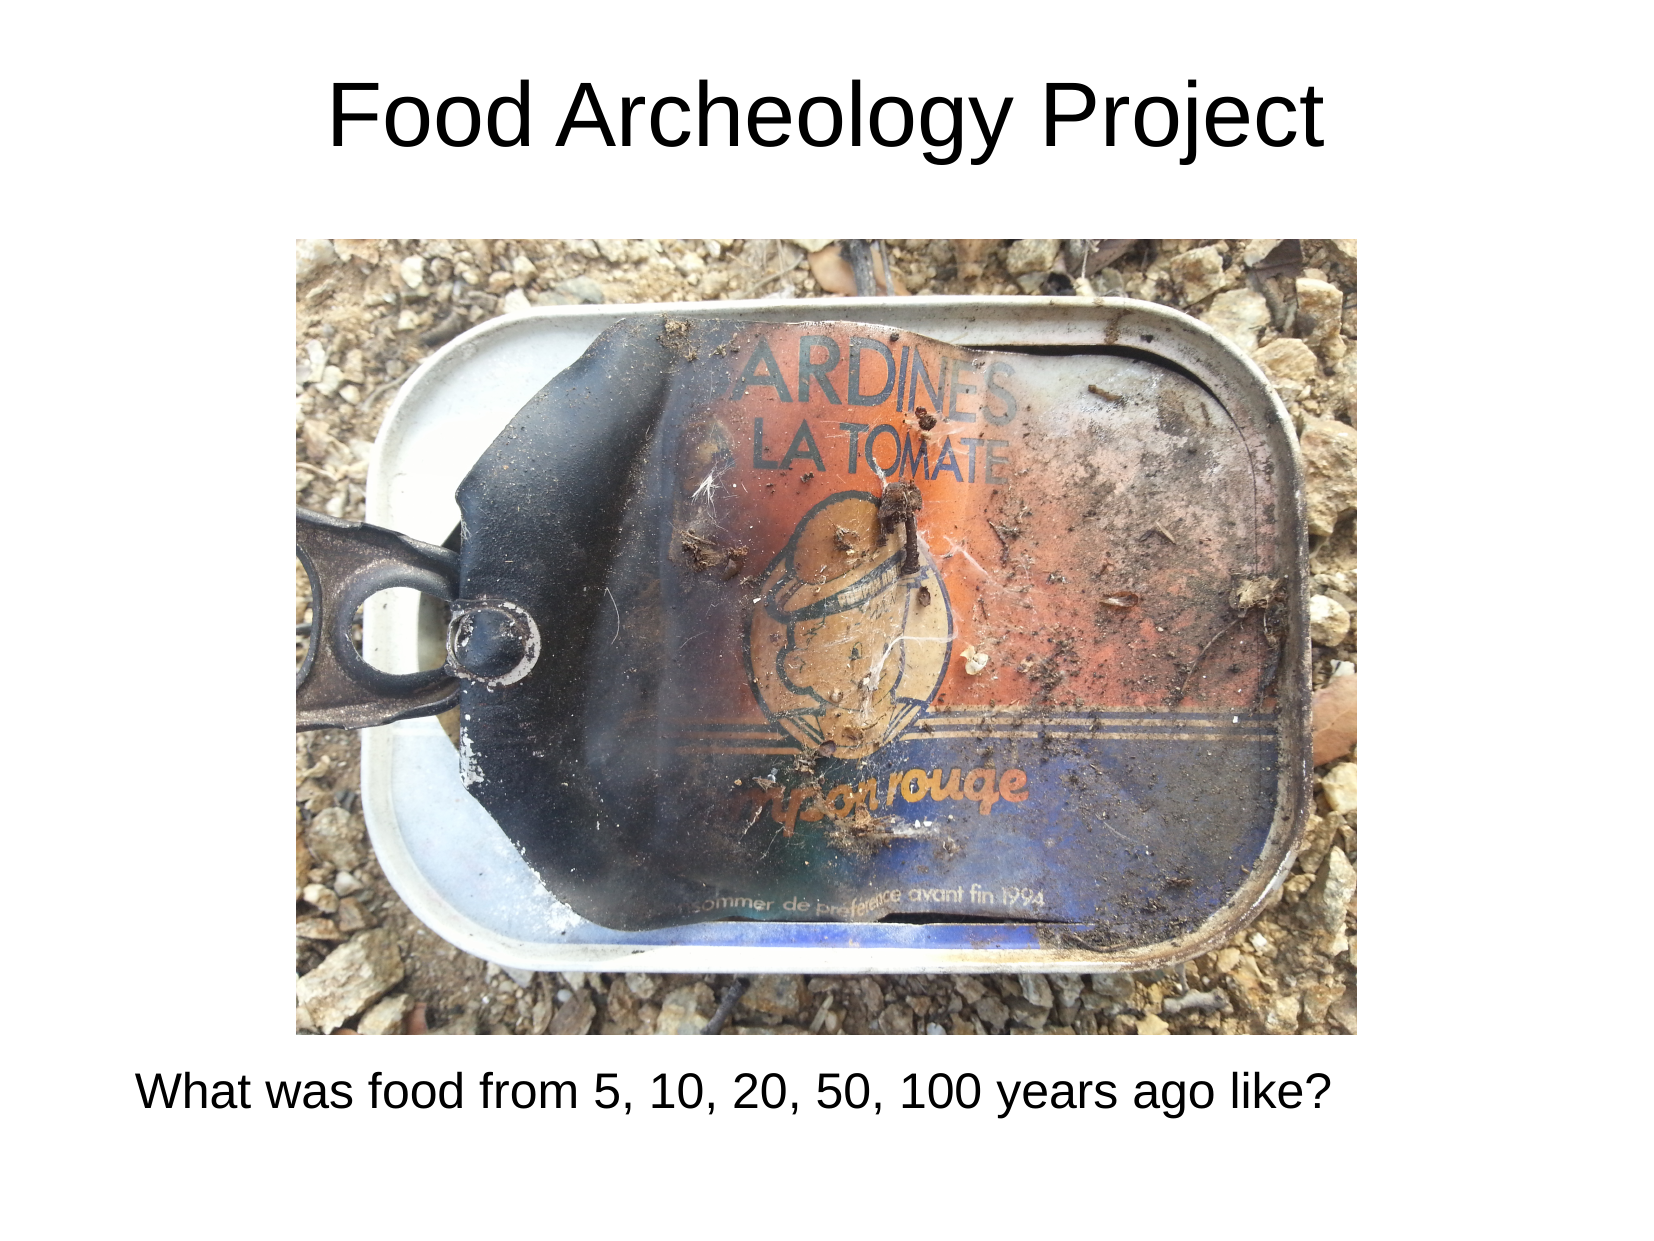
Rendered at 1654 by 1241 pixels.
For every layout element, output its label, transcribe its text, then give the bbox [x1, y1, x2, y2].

text_box What was food from 5, 10, 20, 50, 100 years ago like? [120, 1056, 1576, 1127]
title Food Archeology Project [82, 49, 1571, 181]
picture [296, 239, 1357, 1036]
